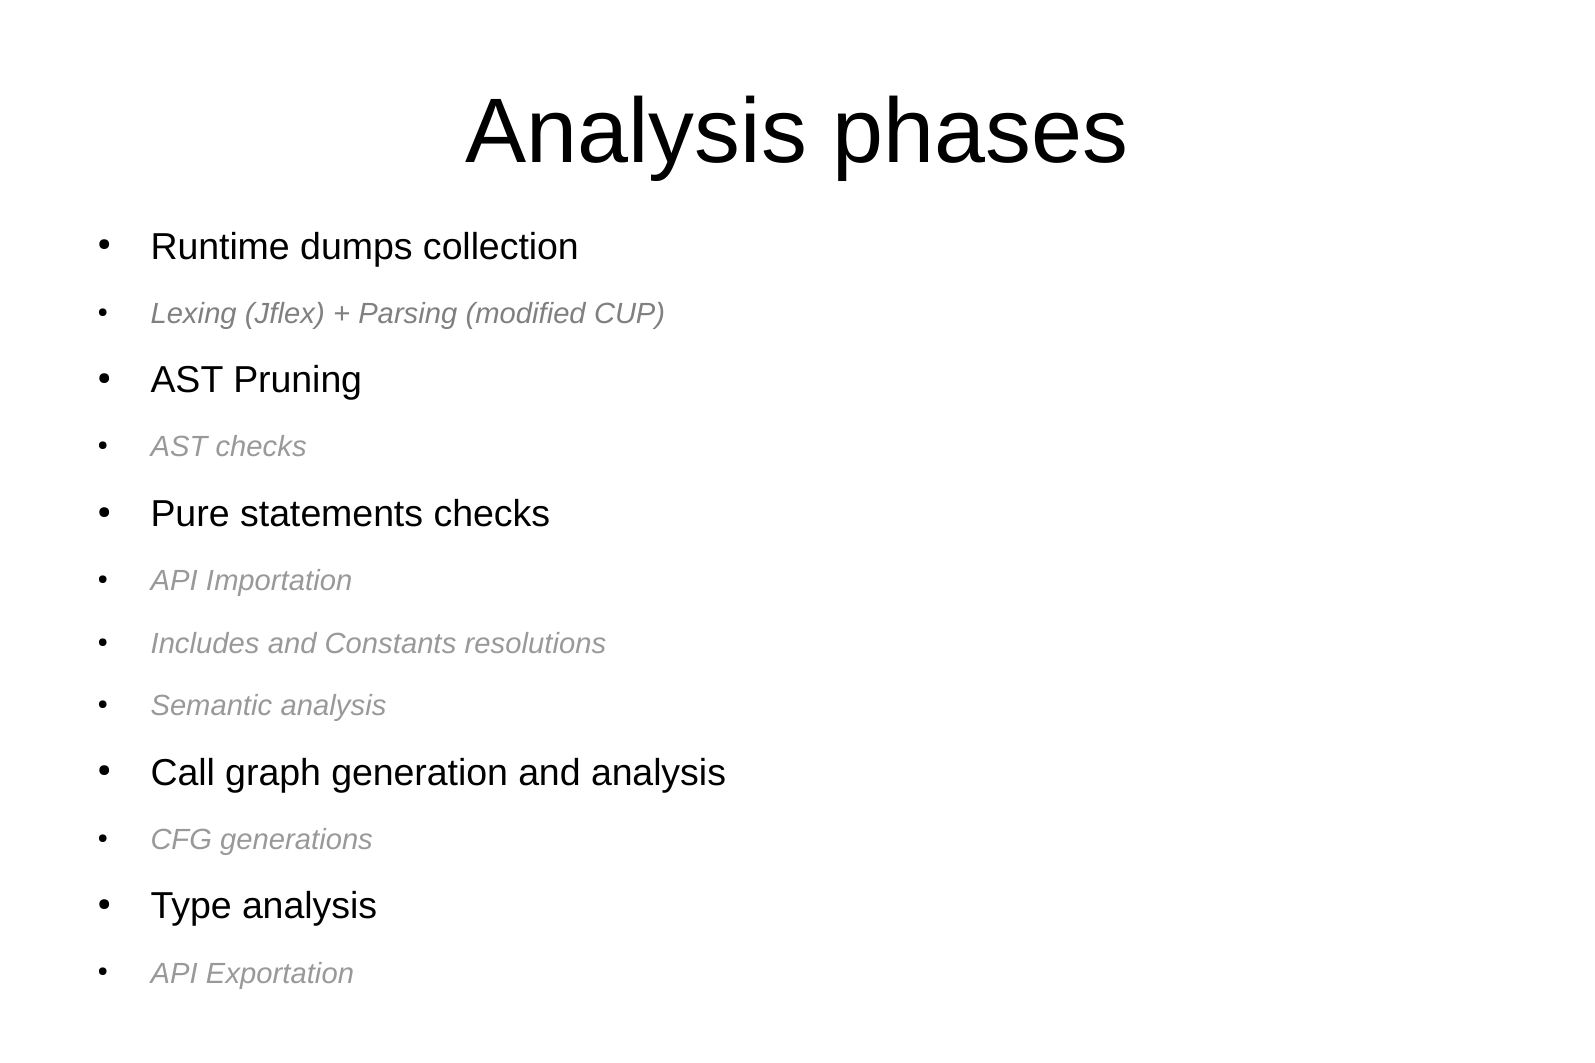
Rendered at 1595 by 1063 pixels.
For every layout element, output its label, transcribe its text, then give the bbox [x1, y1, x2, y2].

list Runtime dumps collection Lexing (Jflex) + Parsing (modified CUP) AST Pruning AST checks Pure statements checks API Importation Includes and Constants resolutions Semantic analysis Call graph generation and analysis CFG generations Type analysis API Exportation [79, 225, 1515, 990]
title Analysis phases [79, 49, 1515, 213]
